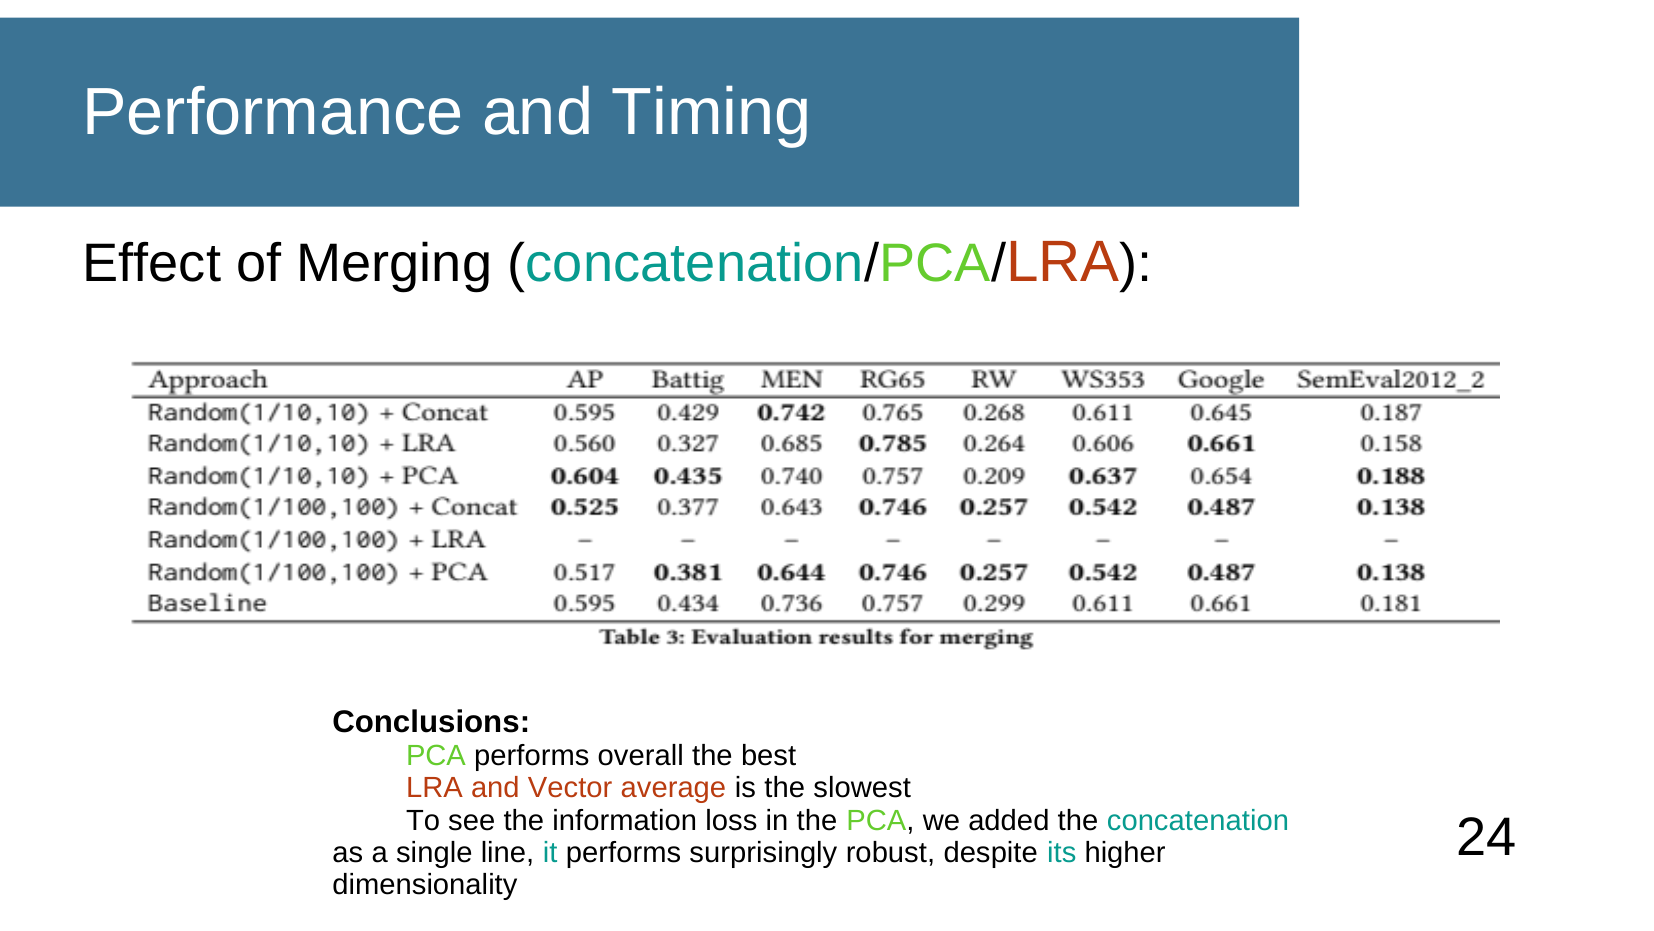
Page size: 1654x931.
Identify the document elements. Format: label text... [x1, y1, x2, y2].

title Performance and Timing [82, 35, 1234, 189]
list Effect of Merging (concatenation/PCA/LRA): [82, 224, 1571, 764]
picture [124, 348, 1501, 664]
text_box Conclusions: PCA performs overall the best LRA and Vector average is the slowest To see the information loss in the PCA, we added the concatenation as a single line, it performs surprisingly robust, despite its higher dimensionality [317, 696, 1341, 909]
